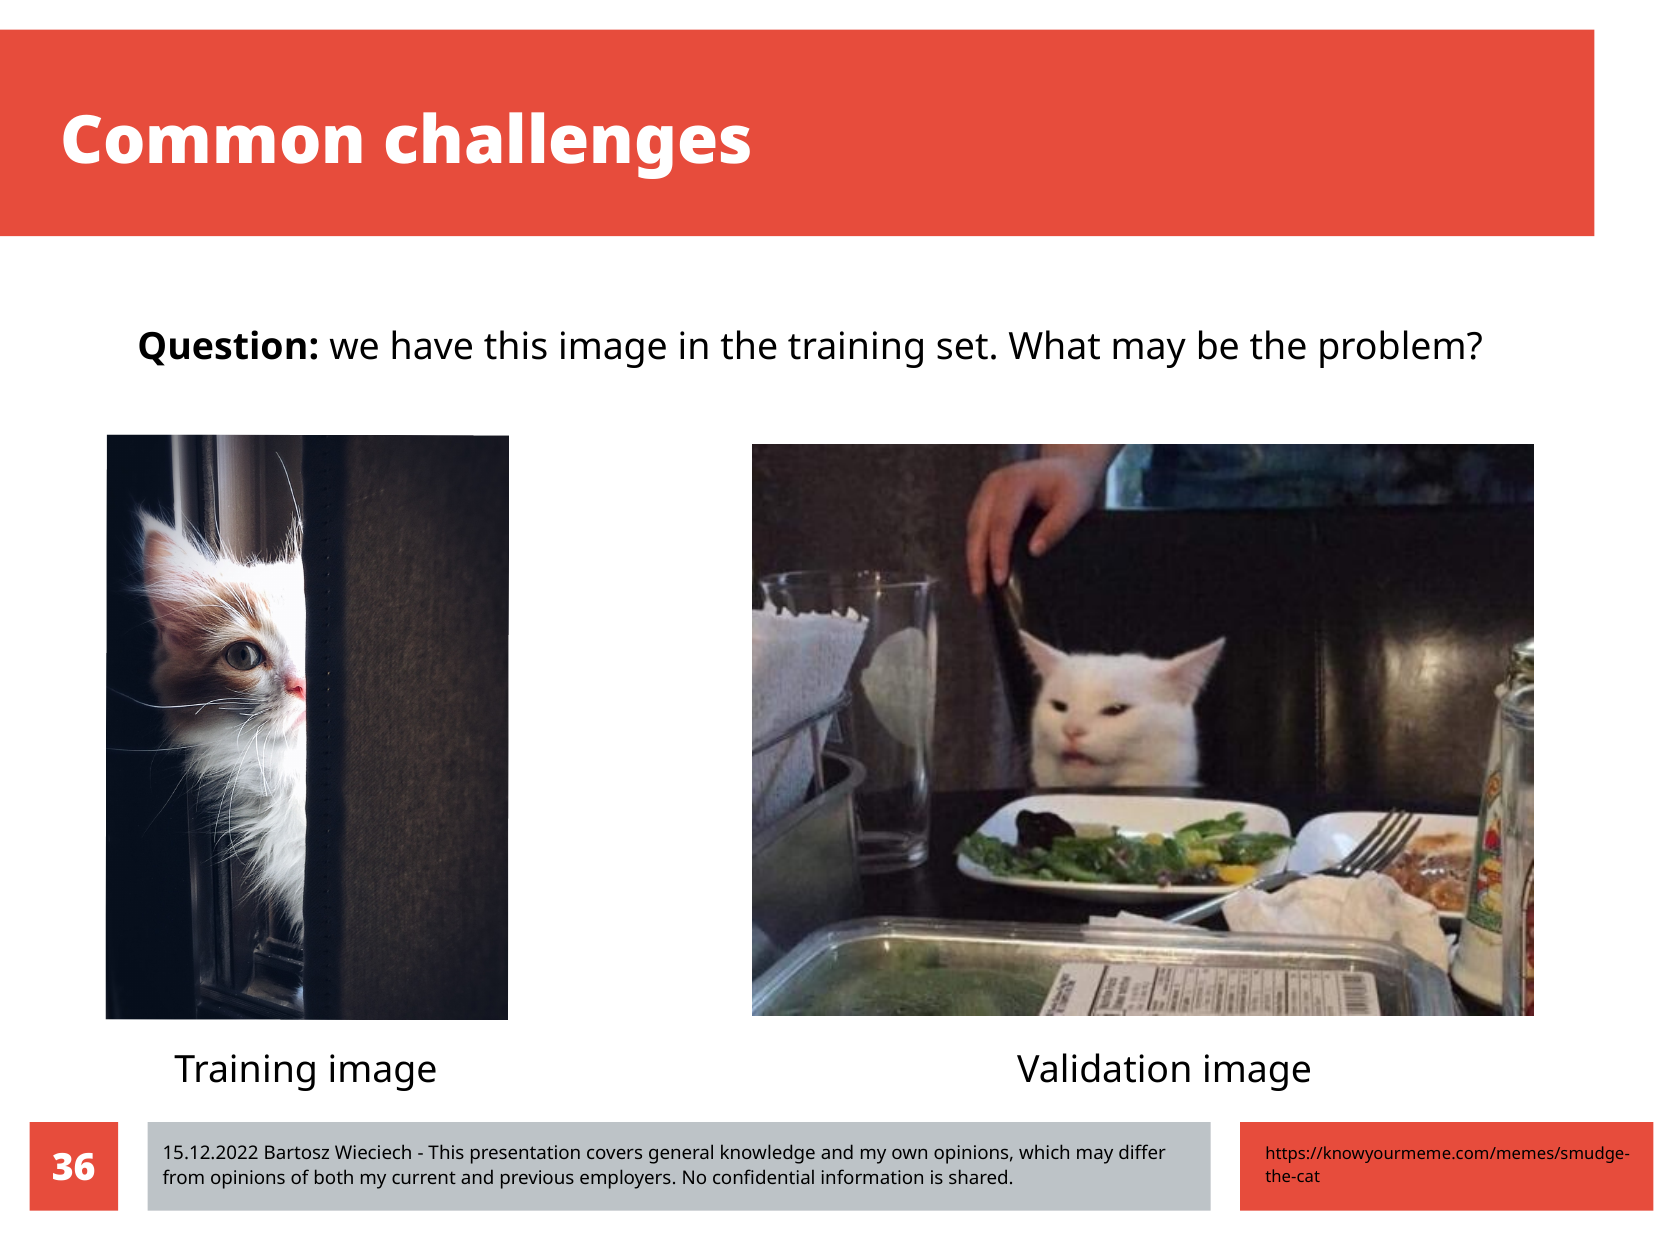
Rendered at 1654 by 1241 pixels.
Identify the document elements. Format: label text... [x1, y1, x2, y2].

text_box Training image [110, 1035, 501, 1101]
text_box https://knowyourmeme.com/memes/smudge-the-cat [1250, 1134, 1654, 1219]
text_box Question: we have this image in the training set. What may be the problem? [122, 311, 1548, 378]
picture [752, 444, 1534, 1016]
title Common challenges [60, 35, 1596, 184]
text_box Validation image [973, 1035, 1364, 1101]
picture [105, 435, 509, 1021]
